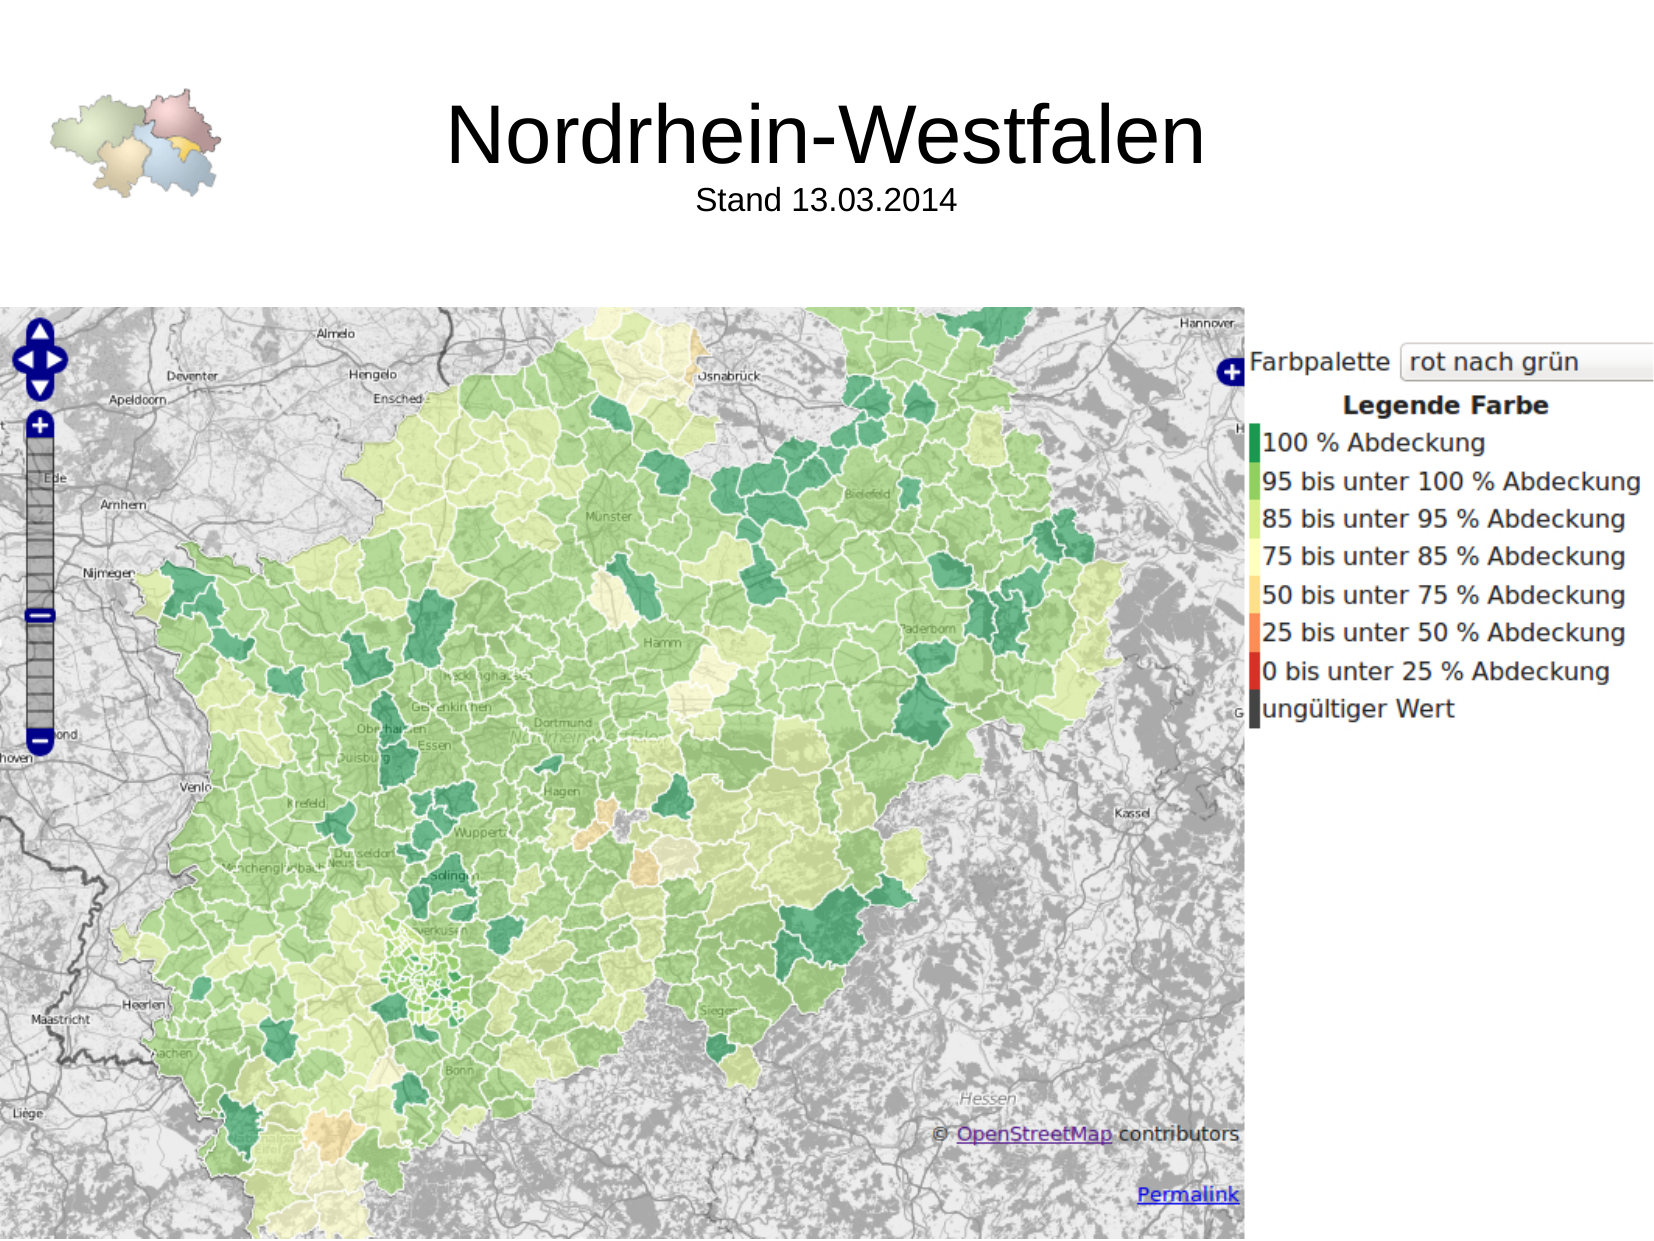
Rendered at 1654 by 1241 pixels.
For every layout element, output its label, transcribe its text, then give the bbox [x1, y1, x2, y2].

picture [11, 68, 250, 225]
picture [0, 307, 1654, 1239]
title Nordrhein-Westfalen Stand 13.03.2014 [82, 49, 1571, 257]
